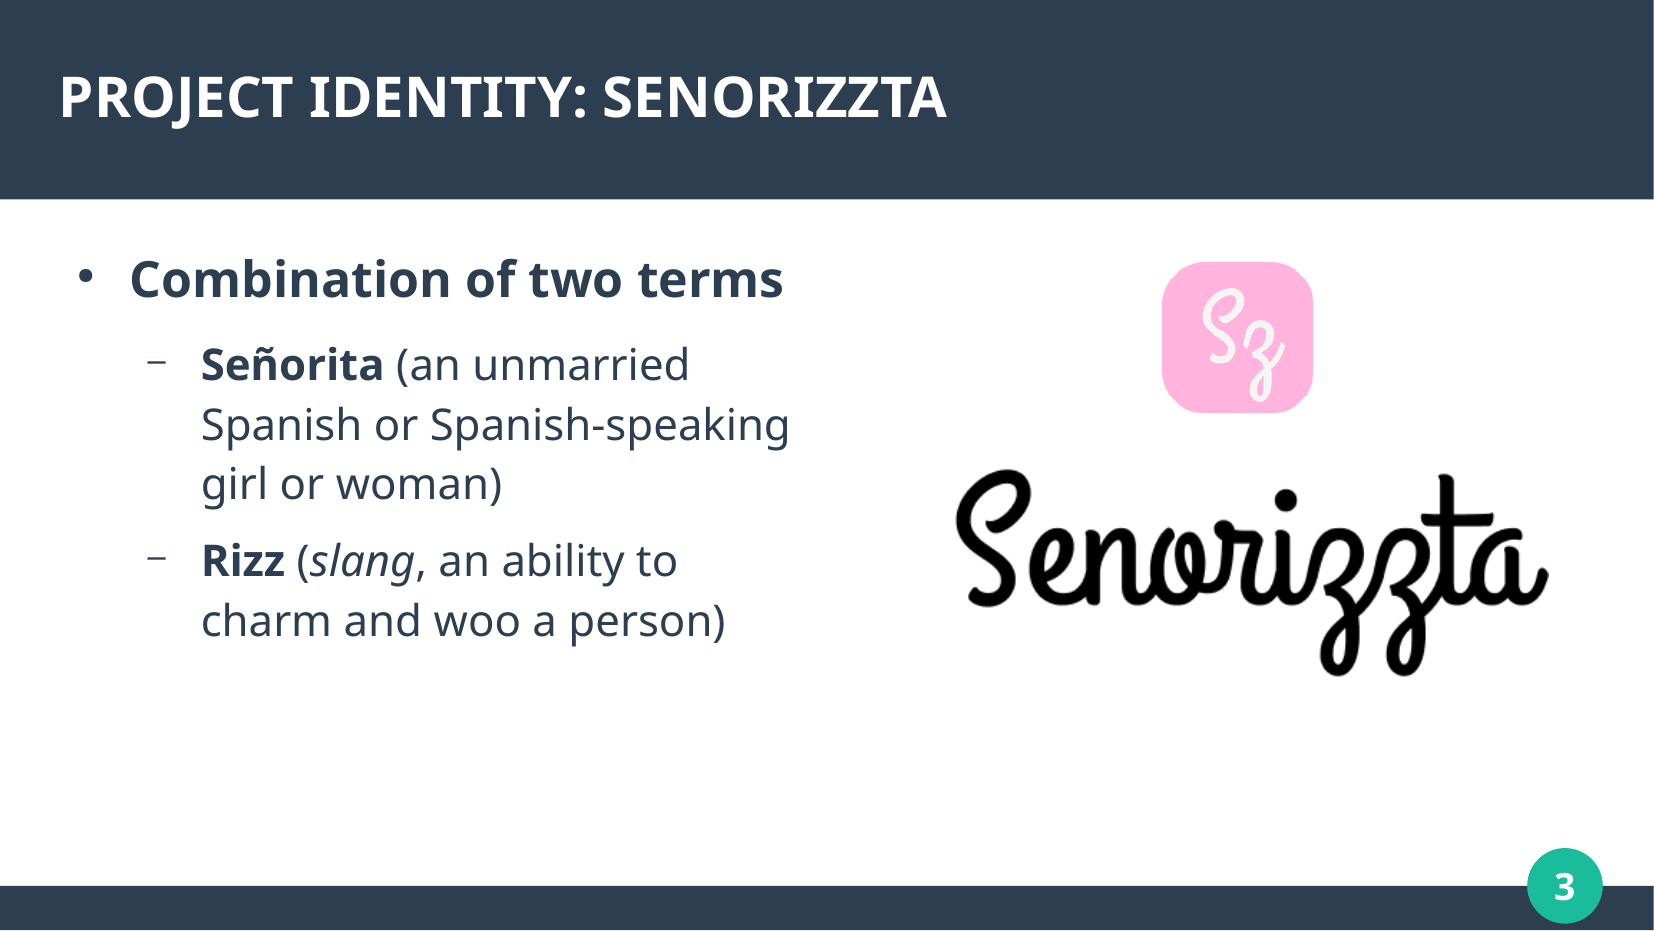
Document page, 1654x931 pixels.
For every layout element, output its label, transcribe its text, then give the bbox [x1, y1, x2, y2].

picture [937, 262, 1549, 691]
title PROJECT IDENTITY: SENORIZZTA [59, 37, 1595, 155]
list Combination of two terms Señorita (an unmarried Spanish or Spanish-speaking girl or woman) Rizz (slang, an ability to charm and woo a person) [59, 243, 809, 864]
